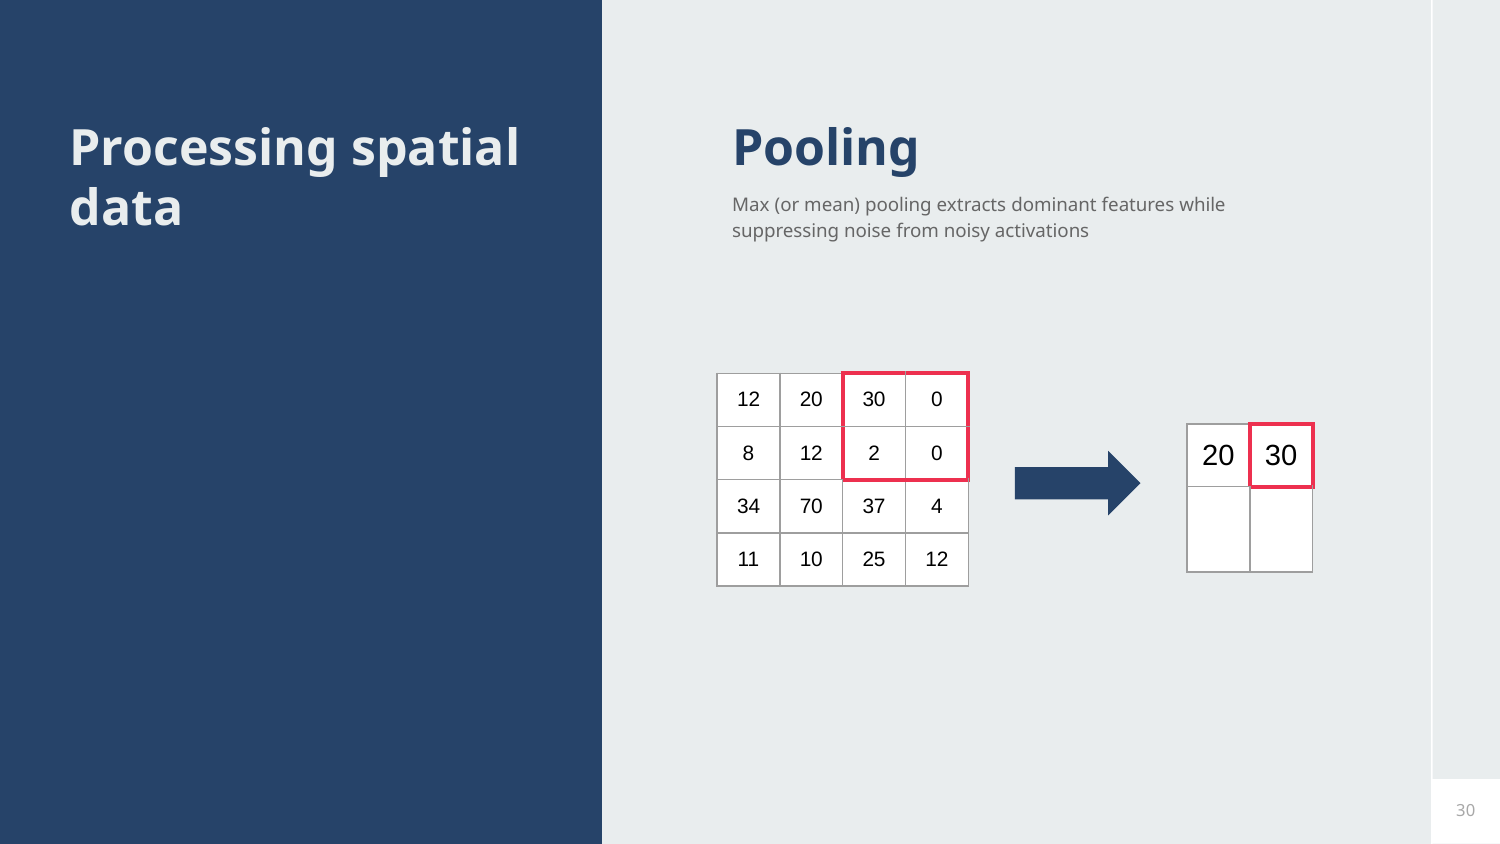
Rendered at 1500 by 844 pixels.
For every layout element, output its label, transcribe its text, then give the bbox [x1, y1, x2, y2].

table_cell 2 [845, 427, 905, 478]
table_cell [1188, 487, 1249, 571]
table_cell 25 [843, 534, 905, 585]
table_cell 12 [781, 427, 841, 479]
table_cell [1251, 489, 1312, 571]
table_cell 37 [843, 482, 905, 532]
table_cell 12 [906, 534, 968, 585]
table_header 0 [906, 375, 966, 426]
table_cell 0 [906, 427, 966, 478]
table_cell 4 [906, 482, 968, 532]
table_cell 10 [781, 534, 842, 585]
title Processing spatial data [54, 99, 582, 703]
table_header 30 [1252, 426, 1311, 485]
table_cell 11 [718, 534, 779, 585]
table_header 20 [1188, 425, 1248, 486]
table_header 20 [781, 374, 841, 426]
table_header 30 [845, 375, 905, 426]
table_cell 70 [781, 480, 842, 532]
table_cell 8 [718, 427, 779, 479]
table_header 12 [718, 374, 779, 426]
text_box [1014, 450, 1141, 516]
list Max (or mean) pooling extracts dominant features while suppressing noise from noisy activations [717, 194, 1313, 256]
title Pooling [717, 99, 1367, 194]
slide_number <number> [1400, 779, 1491, 844]
table_cell 34 [718, 480, 779, 532]
